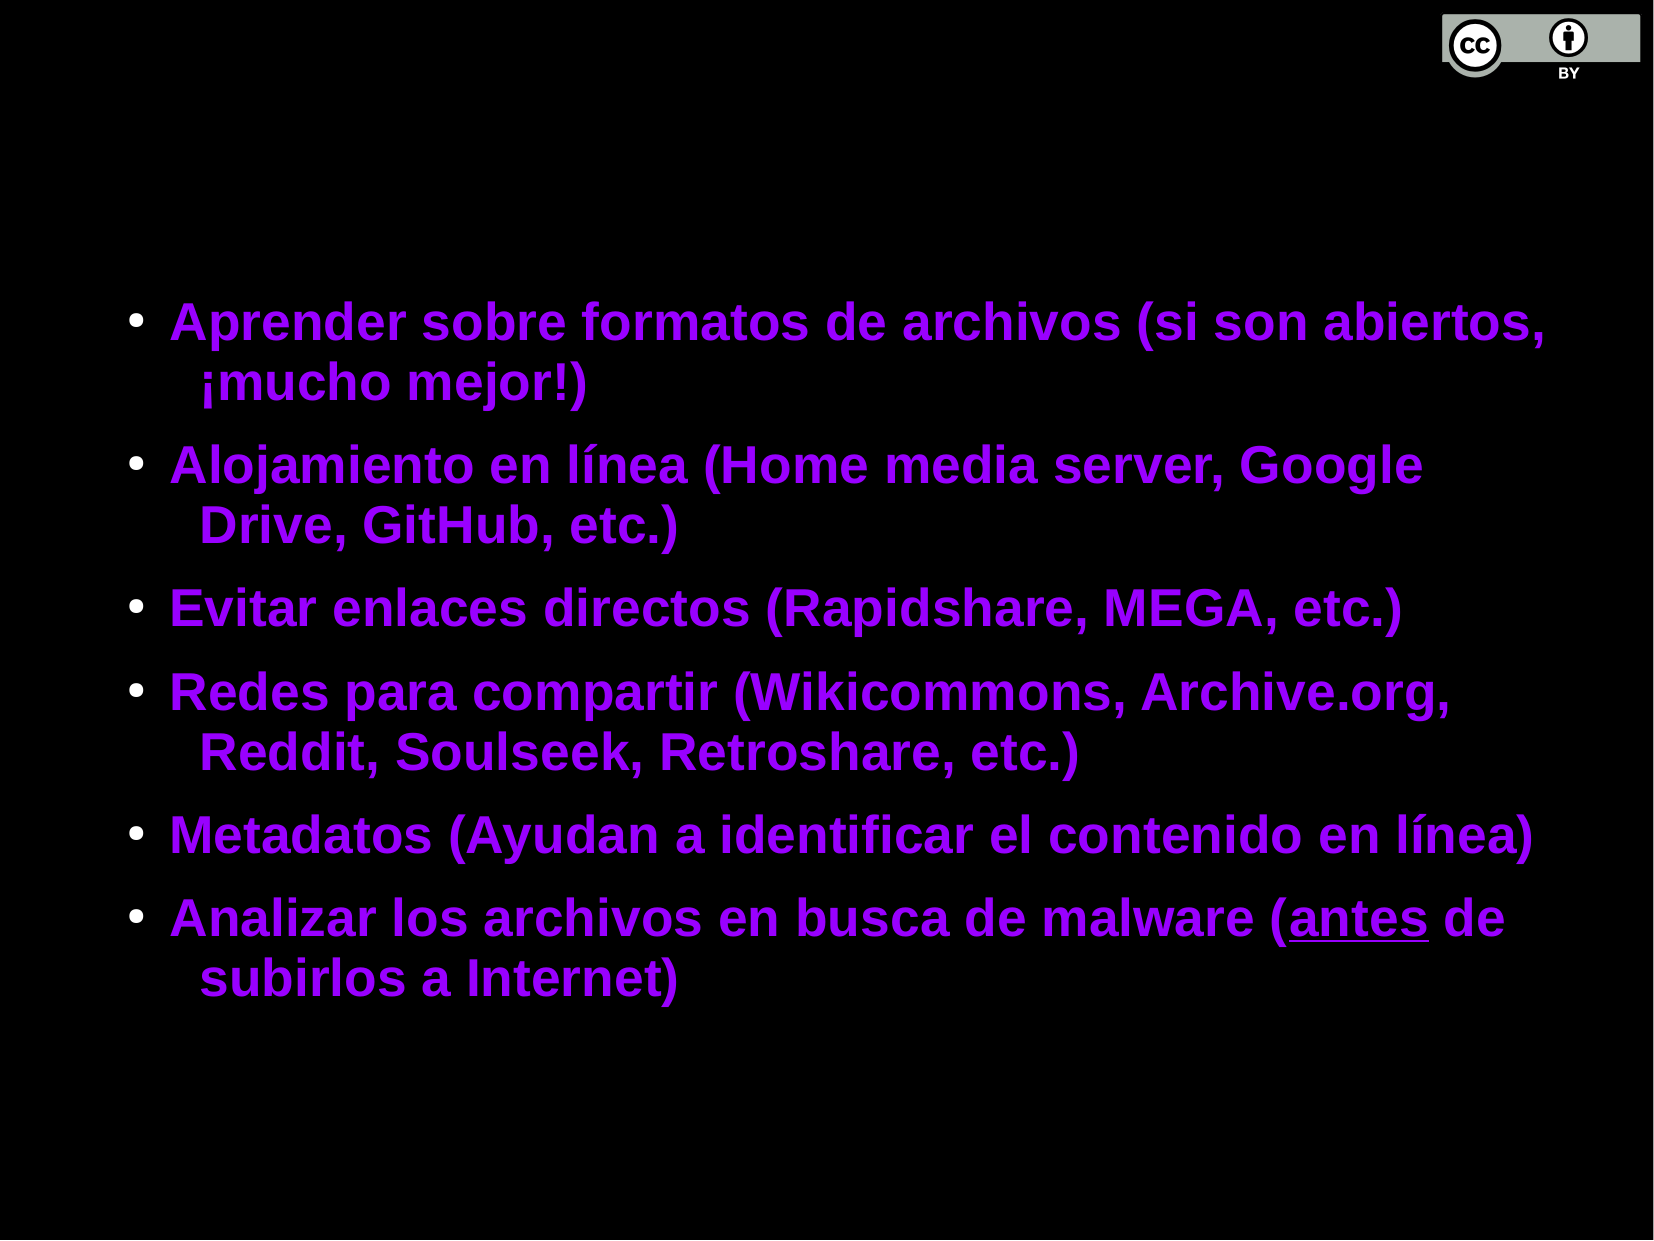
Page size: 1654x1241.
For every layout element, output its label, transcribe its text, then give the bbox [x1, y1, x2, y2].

list Aprender sobre formatos de archivos (si son abiertos, ¡mucho mejor!) Alojamiento en línea (Home media server, Google Drive, GitHub, etc.) Evitar enlaces directos (Rapidshare, MEGA, etc.) Redes para compartir (Wikicommons, Archive.org, Reddit, Soulseek, Retroshare, etc.) Metadatos (Ayudan a identificar el contenido en línea) Analizar los archivos en busca de malware (antes de subirlos a Internet) [82, 290, 1571, 1010]
picture [1440, 12, 1642, 83]
